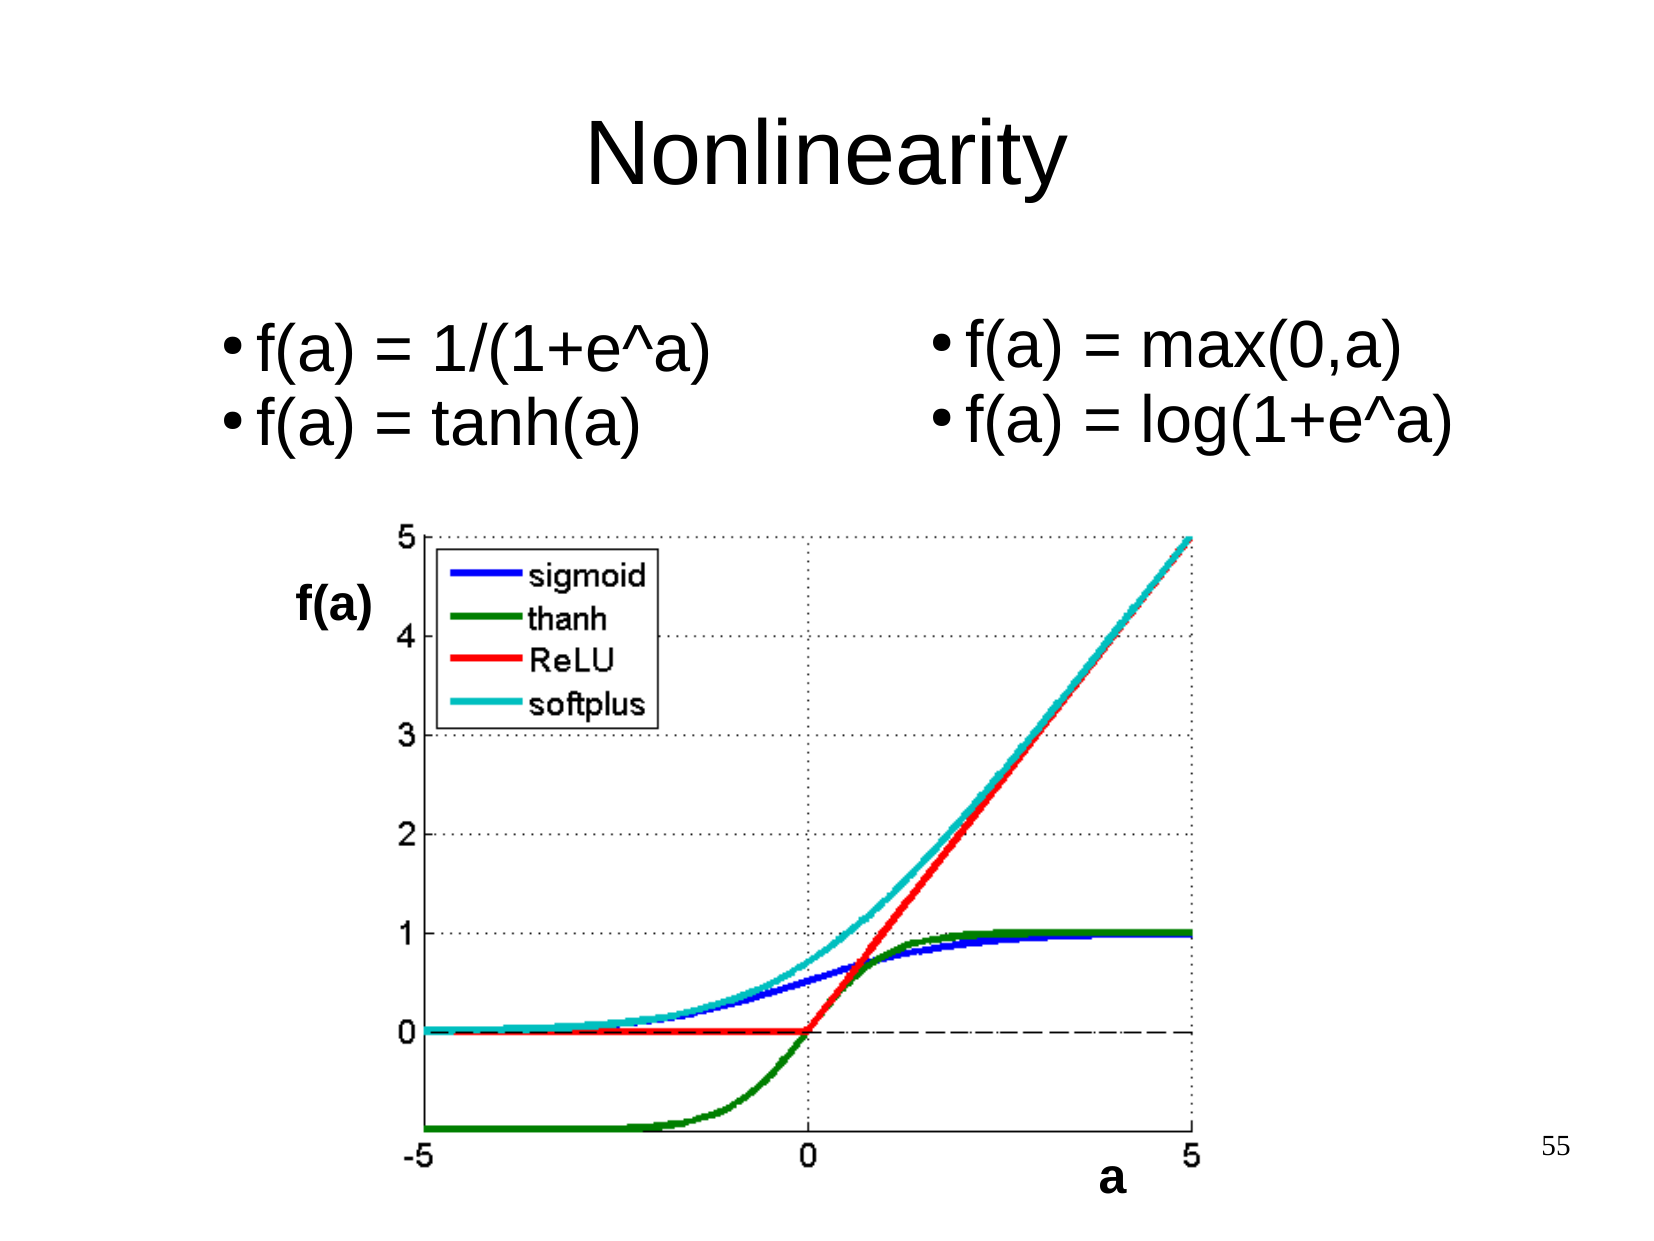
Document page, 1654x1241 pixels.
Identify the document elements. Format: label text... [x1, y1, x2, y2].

text_box f(a) = max(0,a) f(a) = log(1+e^a) [915, 300, 1583, 465]
title Nonlinearity [82, 49, 1571, 257]
text_box a [1083, 1140, 1142, 1212]
text_box f(a) = 1/(1+e^a) f(a) = tanh(a) [220, 310, 1058, 535]
text_box f(a) [280, 567, 389, 639]
picture [295, 481, 1285, 1211]
